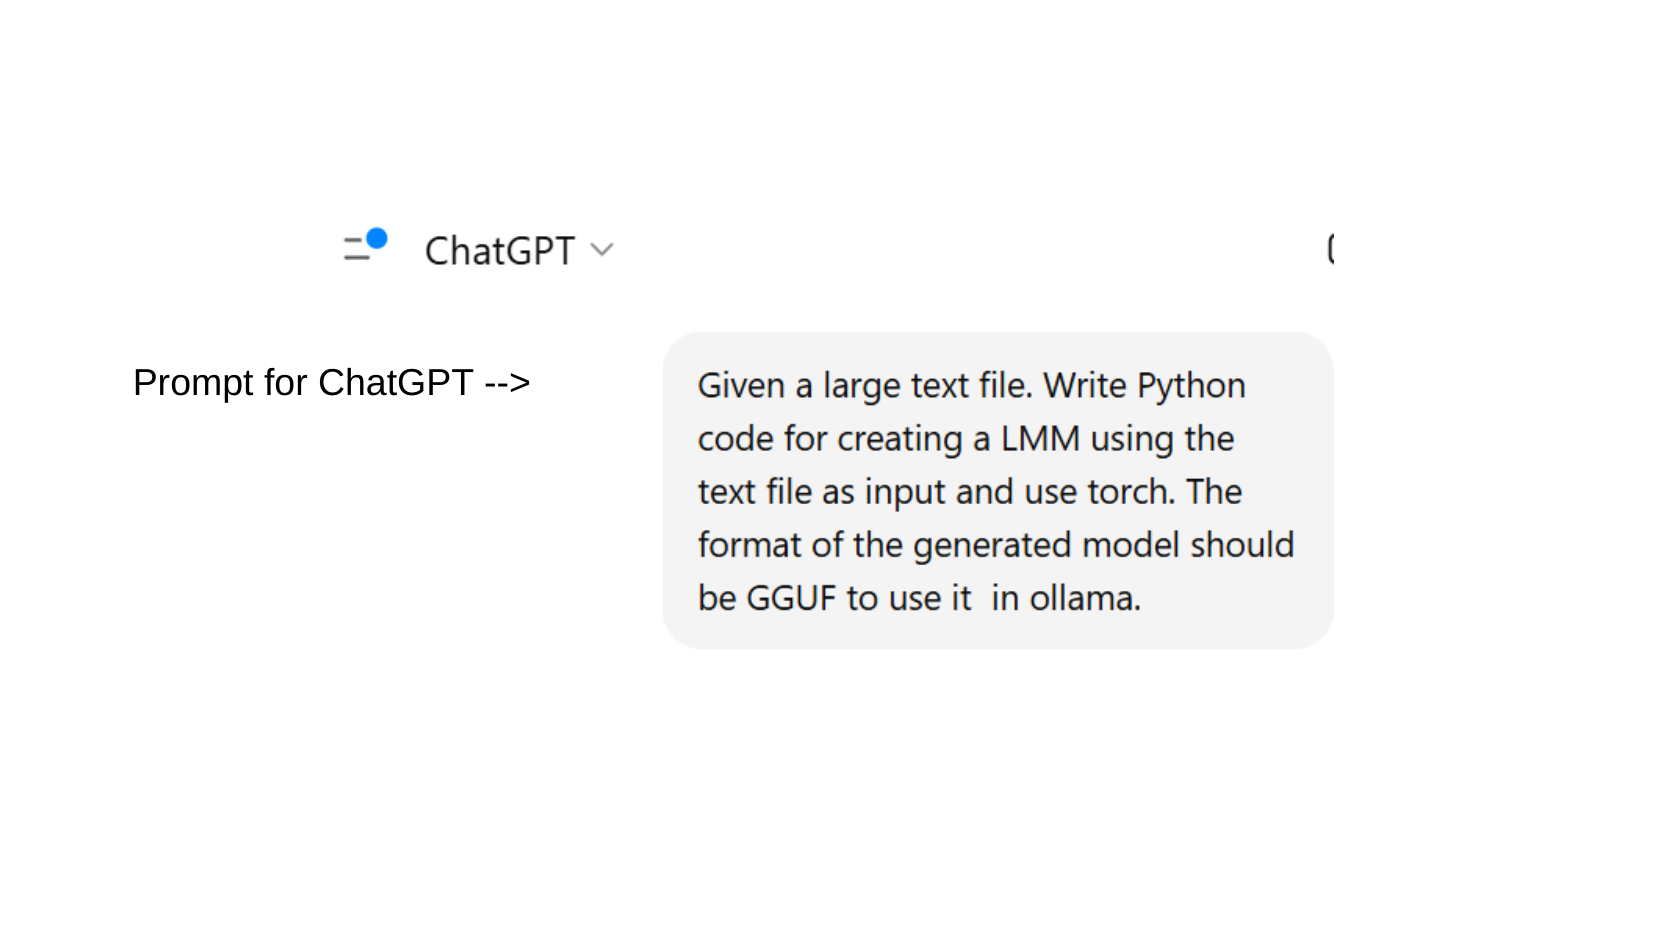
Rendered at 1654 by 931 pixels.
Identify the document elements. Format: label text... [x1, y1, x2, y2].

picture [328, 221, 1334, 712]
text_box Prompt for ChatGPT --> [118, 354, 557, 412]
